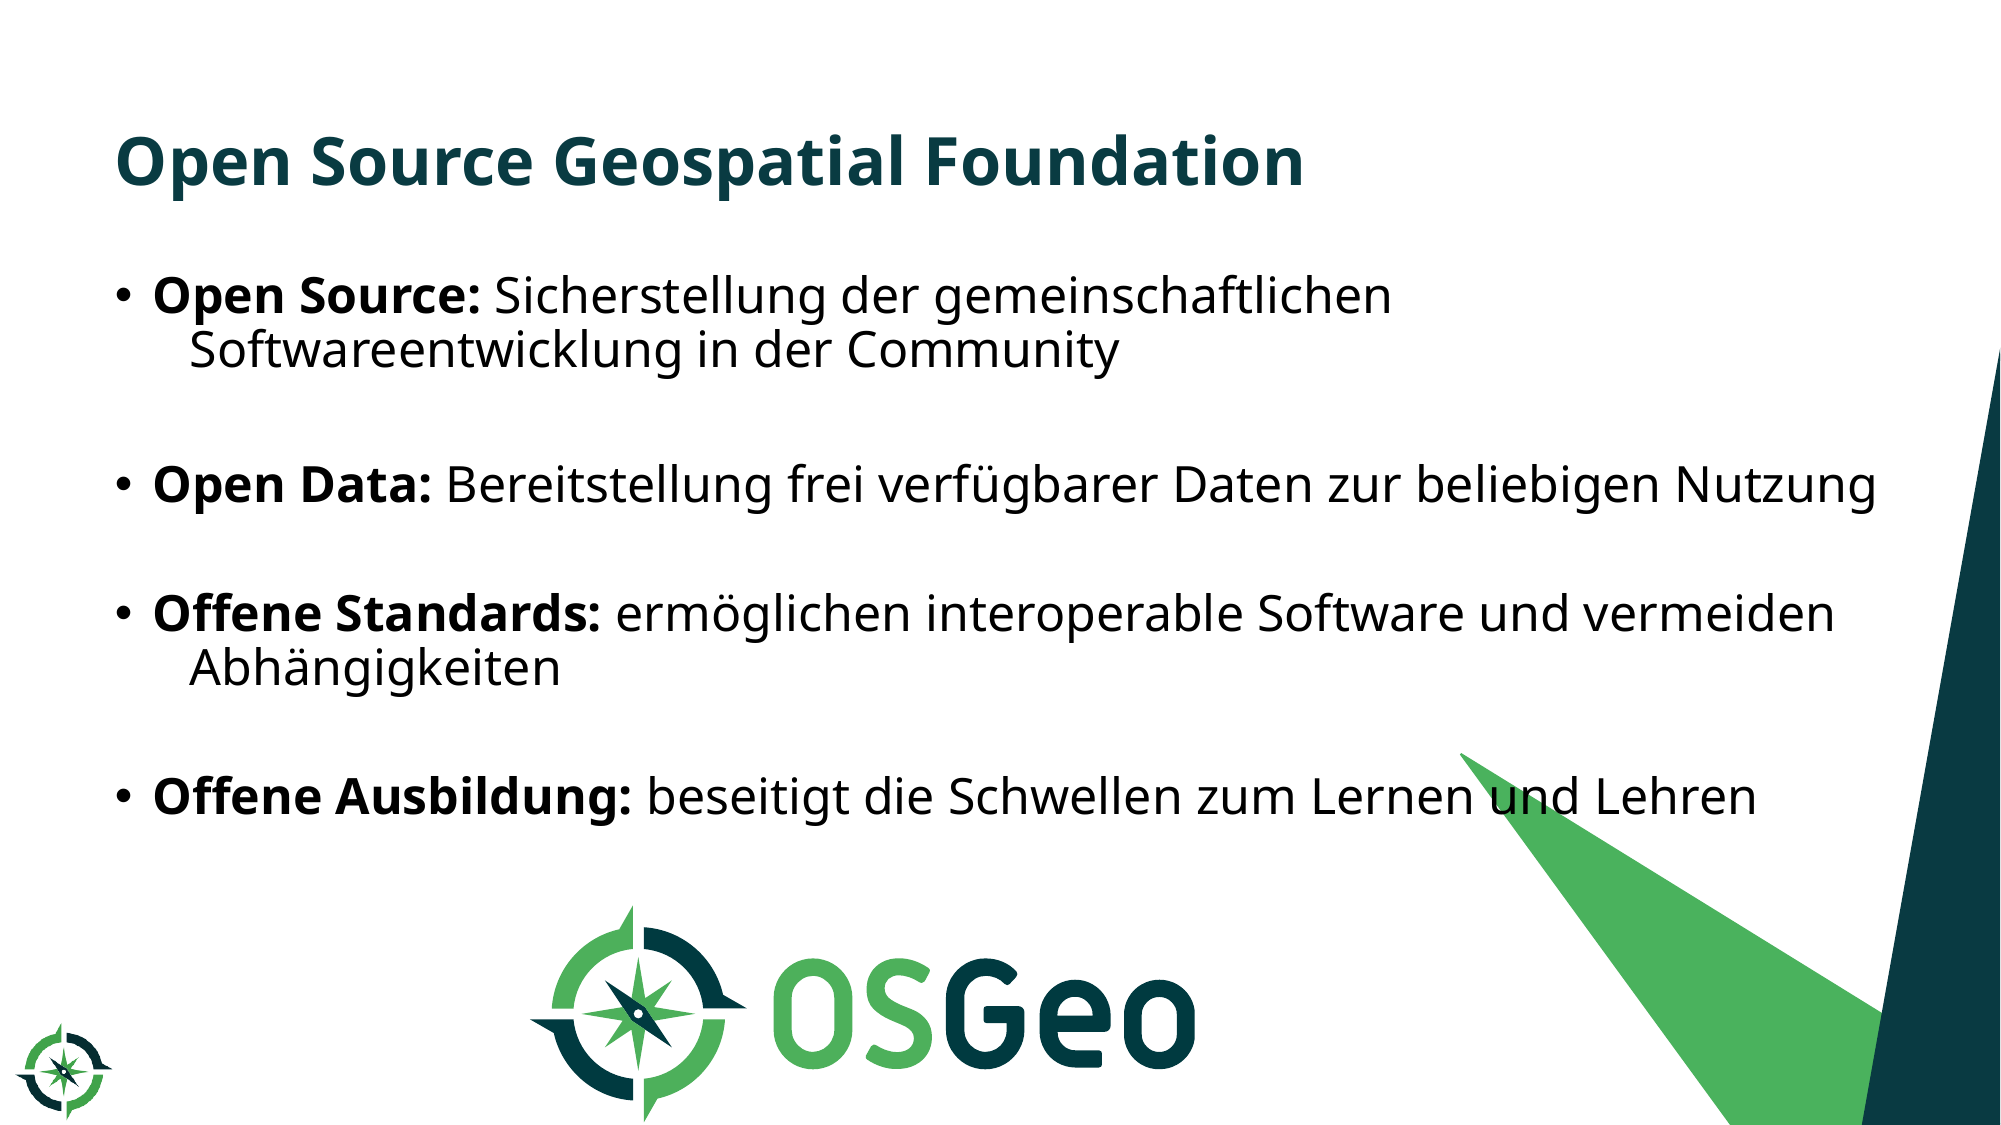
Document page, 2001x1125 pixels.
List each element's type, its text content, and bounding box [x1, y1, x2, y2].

list Open Source: Sicherstellung der gemeinschaftlichen Softwareentwicklung in der Community Open Data: Bereitstellung frei verfügbarer Daten zur beliebigen Nutzung Offene Standards: ermöglichen interoperable Software und vermeiden Abhängigkeiten Offene Ausbildung: beseitigt die Schwellen zum Lernen und Lehren [99, 263, 1900, 916]
picture [519, 837, 1441, 1125]
picture [14, 1022, 113, 1121]
title Open Source Geospatial Foundation [99, 44, 1900, 233]
